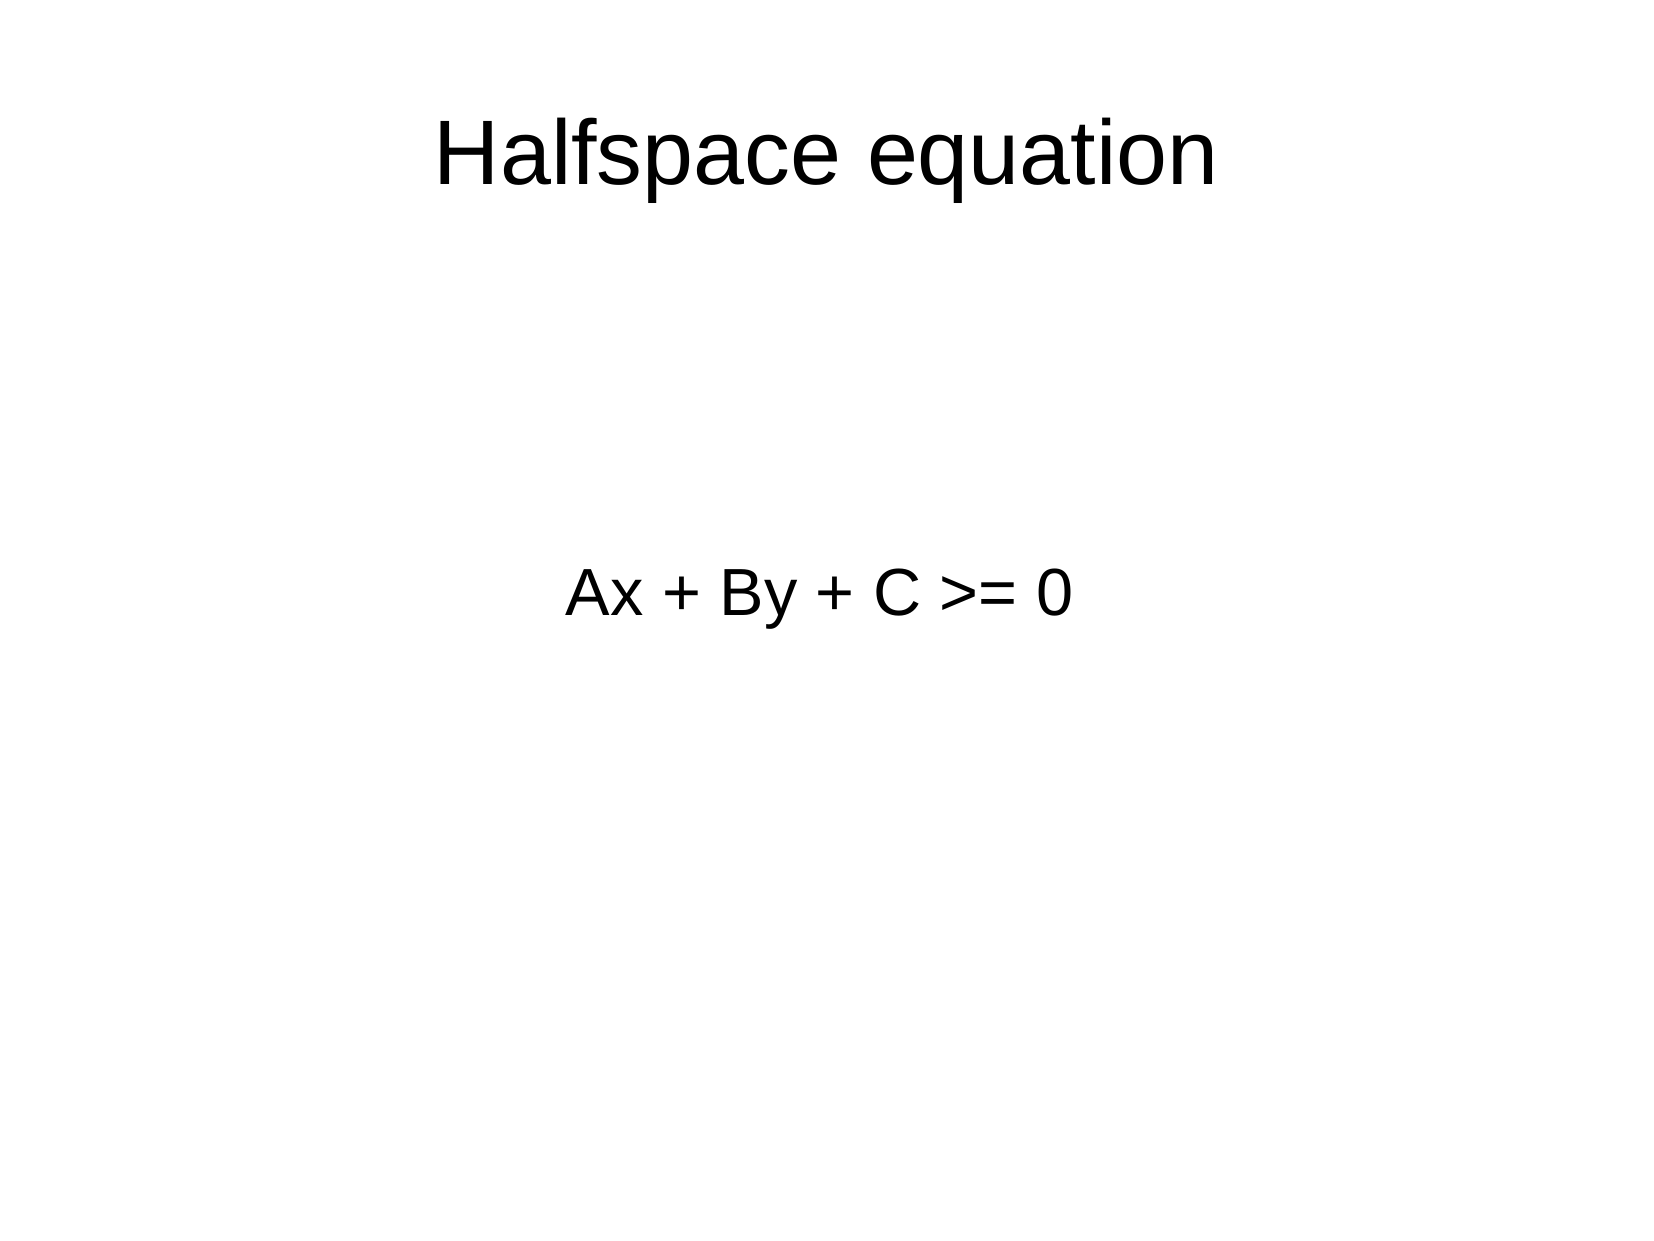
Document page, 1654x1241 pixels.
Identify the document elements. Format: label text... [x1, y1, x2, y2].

title Halfspace equation [82, 49, 1571, 257]
list Ax + By + C >= 0 [495, 555, 1223, 685]
